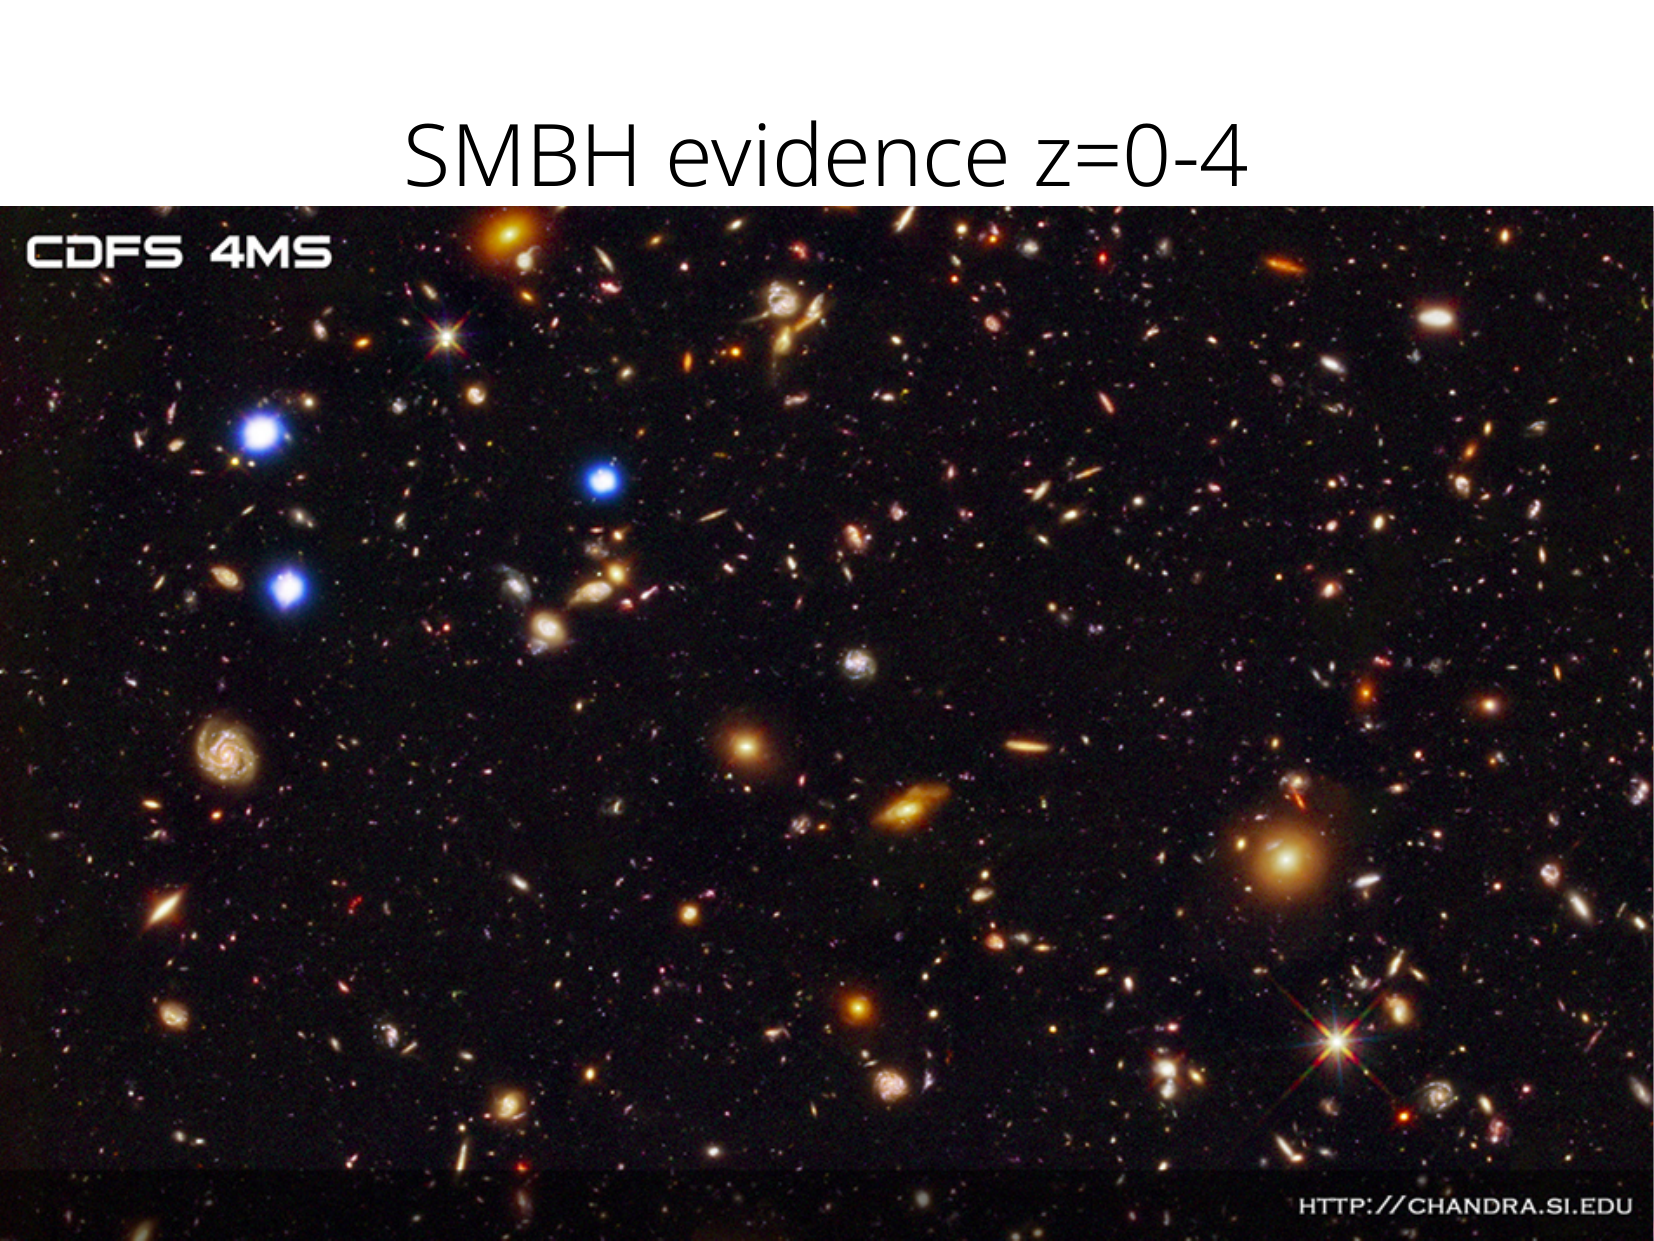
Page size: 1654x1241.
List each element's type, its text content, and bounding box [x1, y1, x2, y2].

picture [0, 206, 1654, 1241]
title SMBH evidence z=0-4 [82, 49, 1571, 206]
